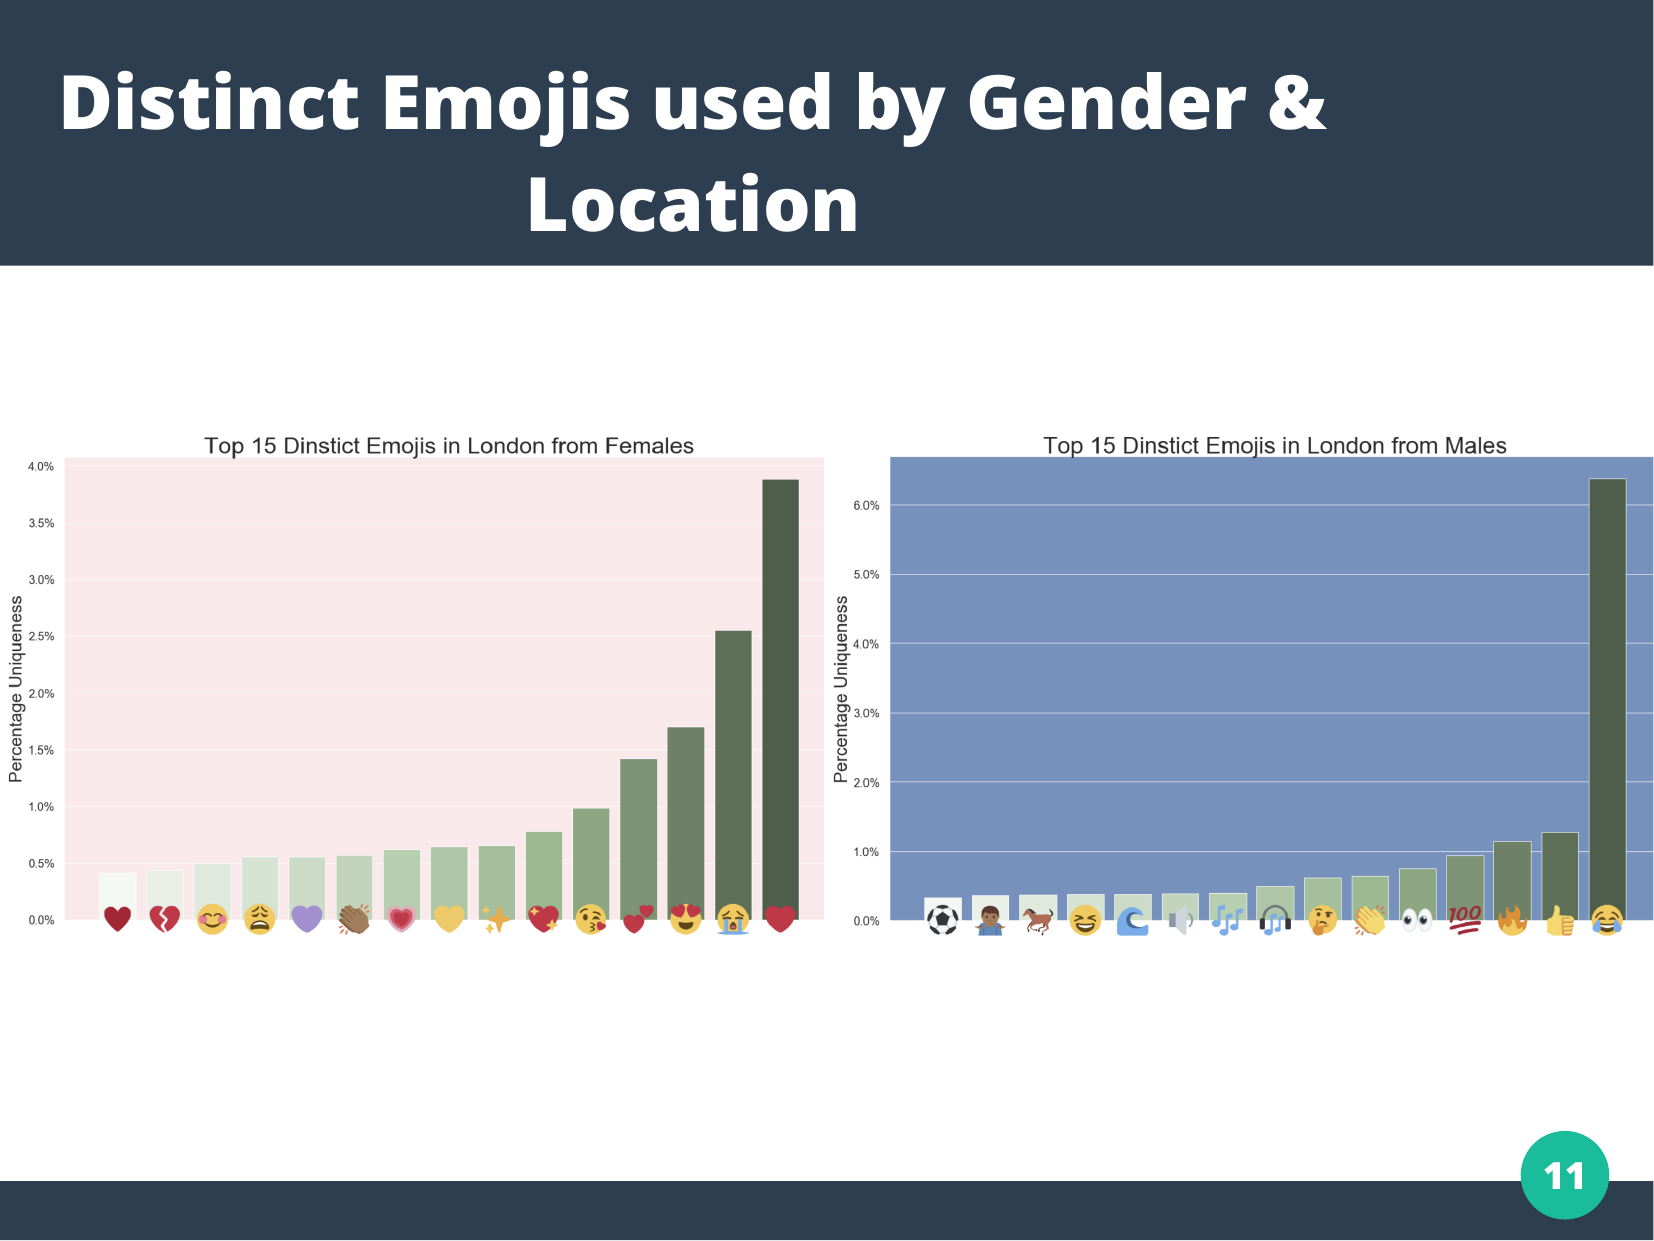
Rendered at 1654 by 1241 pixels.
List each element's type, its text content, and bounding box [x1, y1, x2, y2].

picture [0, 427, 1654, 942]
title Distinct Emojis used by Gender & Location [59, 49, 1595, 207]
